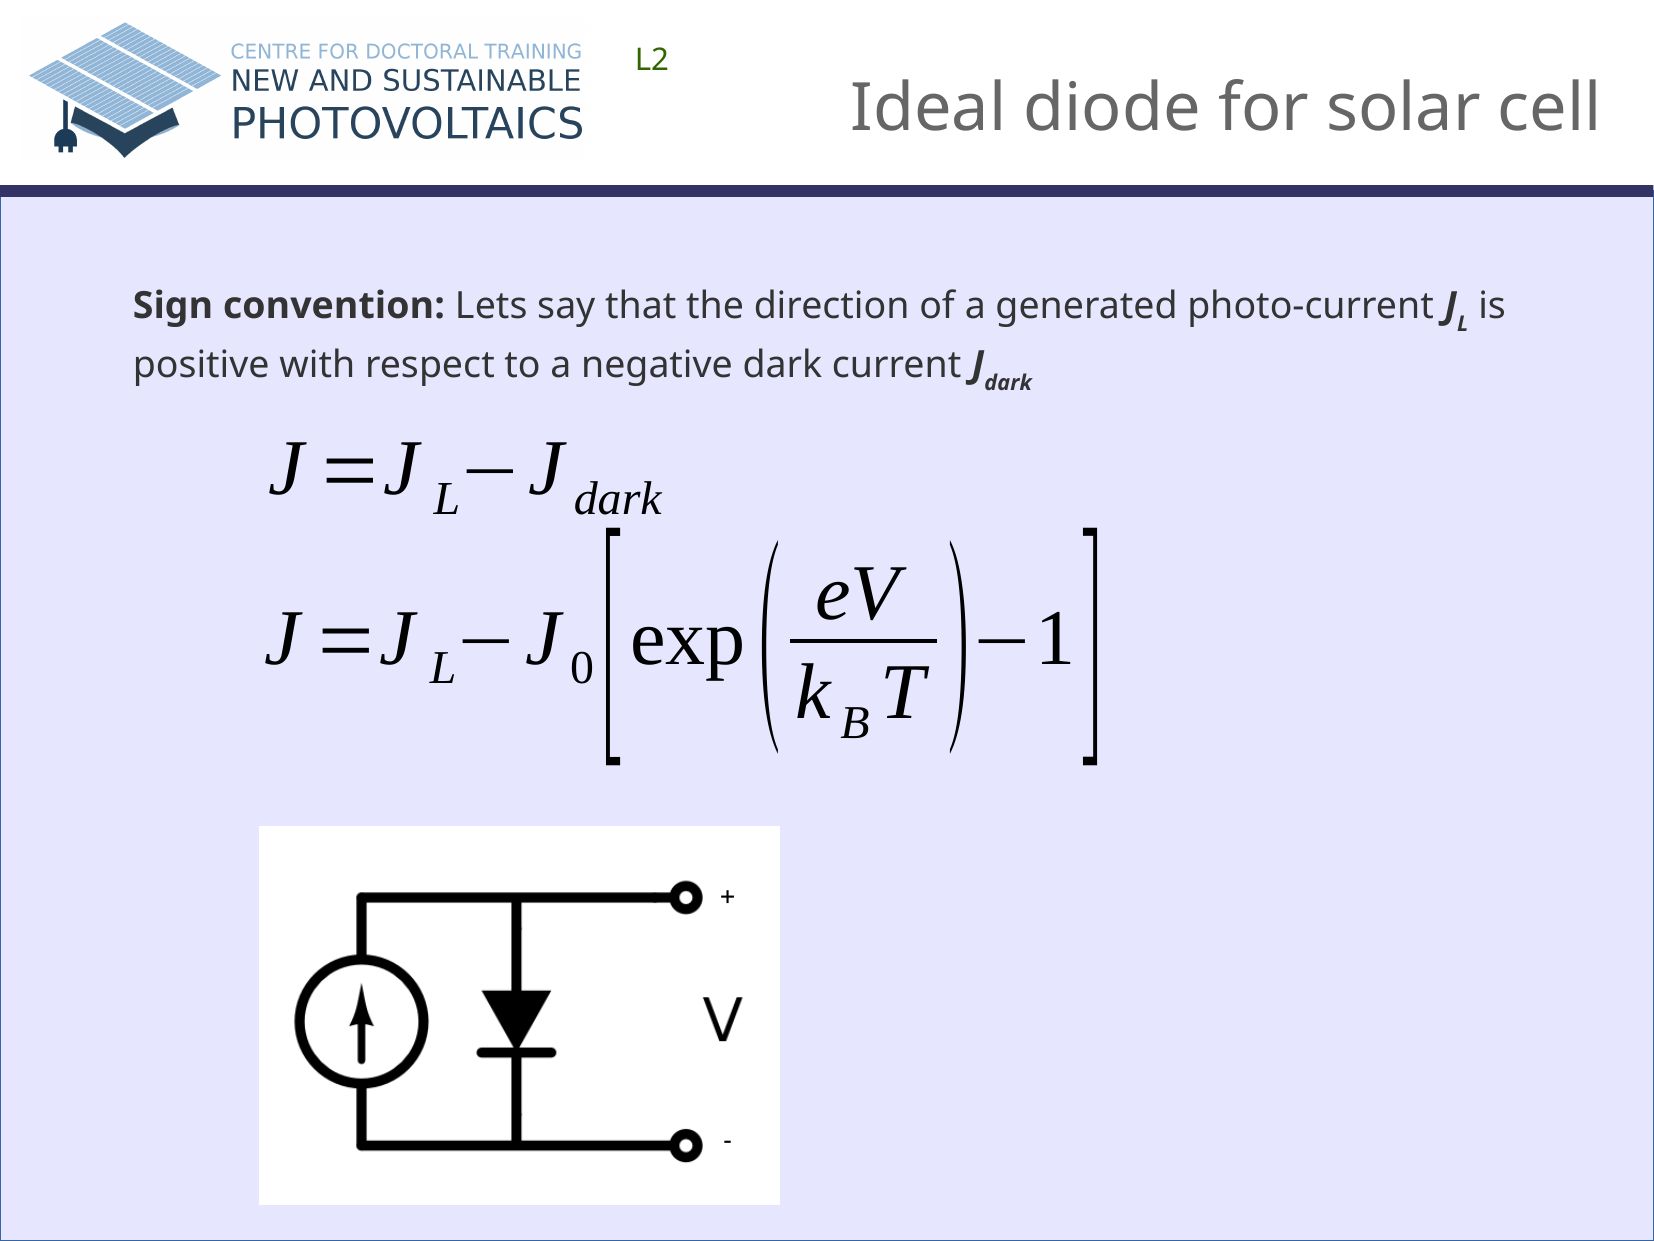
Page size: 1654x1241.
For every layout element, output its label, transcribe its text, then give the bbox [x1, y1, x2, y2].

text_box [0, 197, 1654, 1241]
picture [259, 826, 780, 1205]
chart [244, 425, 1125, 771]
text_box Ideal diode for solar cell [767, 51, 1619, 142]
picture [19, 17, 591, 166]
text_box L2 [620, 29, 880, 80]
text_box Sign convention: Lets say that the direction of a generated photo-current JL is positive with respect to a negative dark current Jdark [118, 271, 1560, 500]
